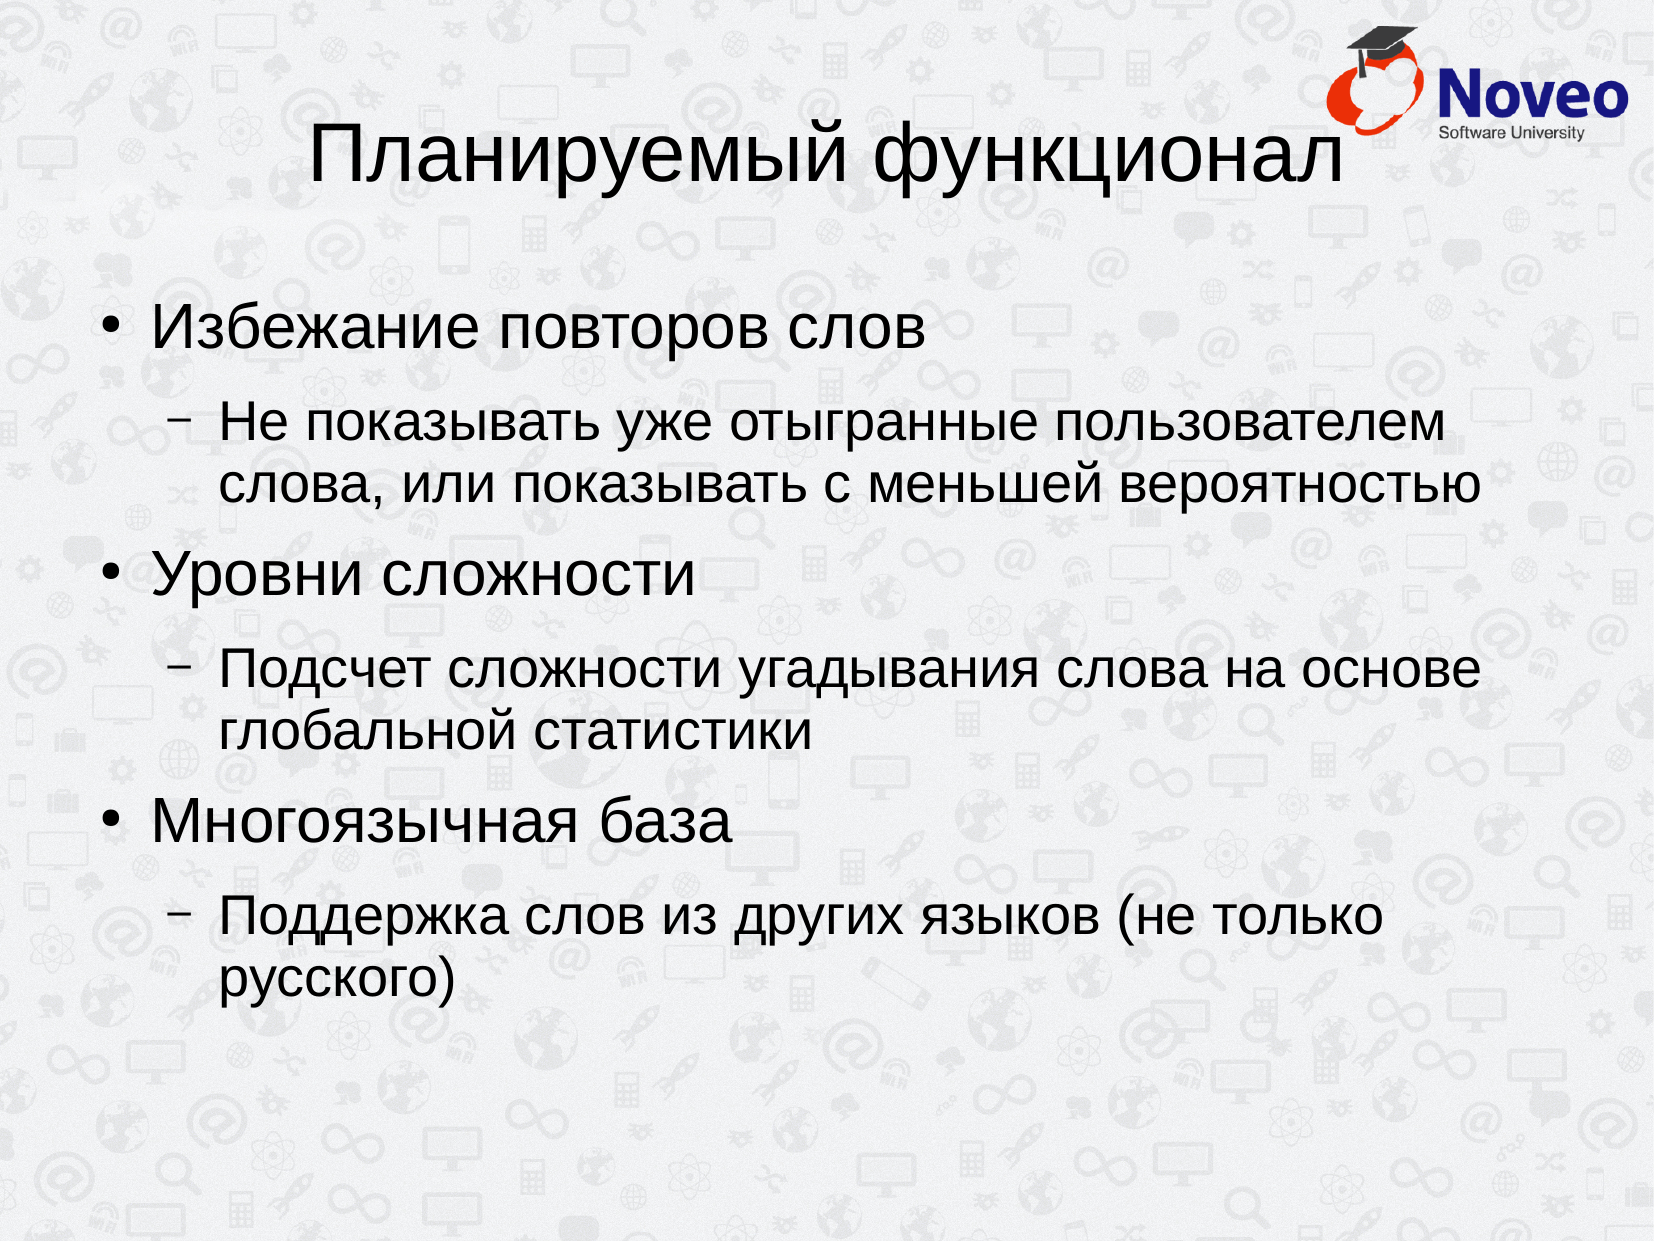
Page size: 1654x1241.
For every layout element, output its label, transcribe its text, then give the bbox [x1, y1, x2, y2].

list Избежание повторов слов Не показывать уже отыгранные пользователем слова, или показывать с меньшей вероятностью Уровни сложности Подсчет сложности угадывания слова на основе глобальной статистики Многоязычная база Поддержка слов из других языков (не только русского) [82, 290, 1571, 1010]
title Планируемый функционал [82, 49, 1571, 257]
picture [0, 0, 1654, 1241]
